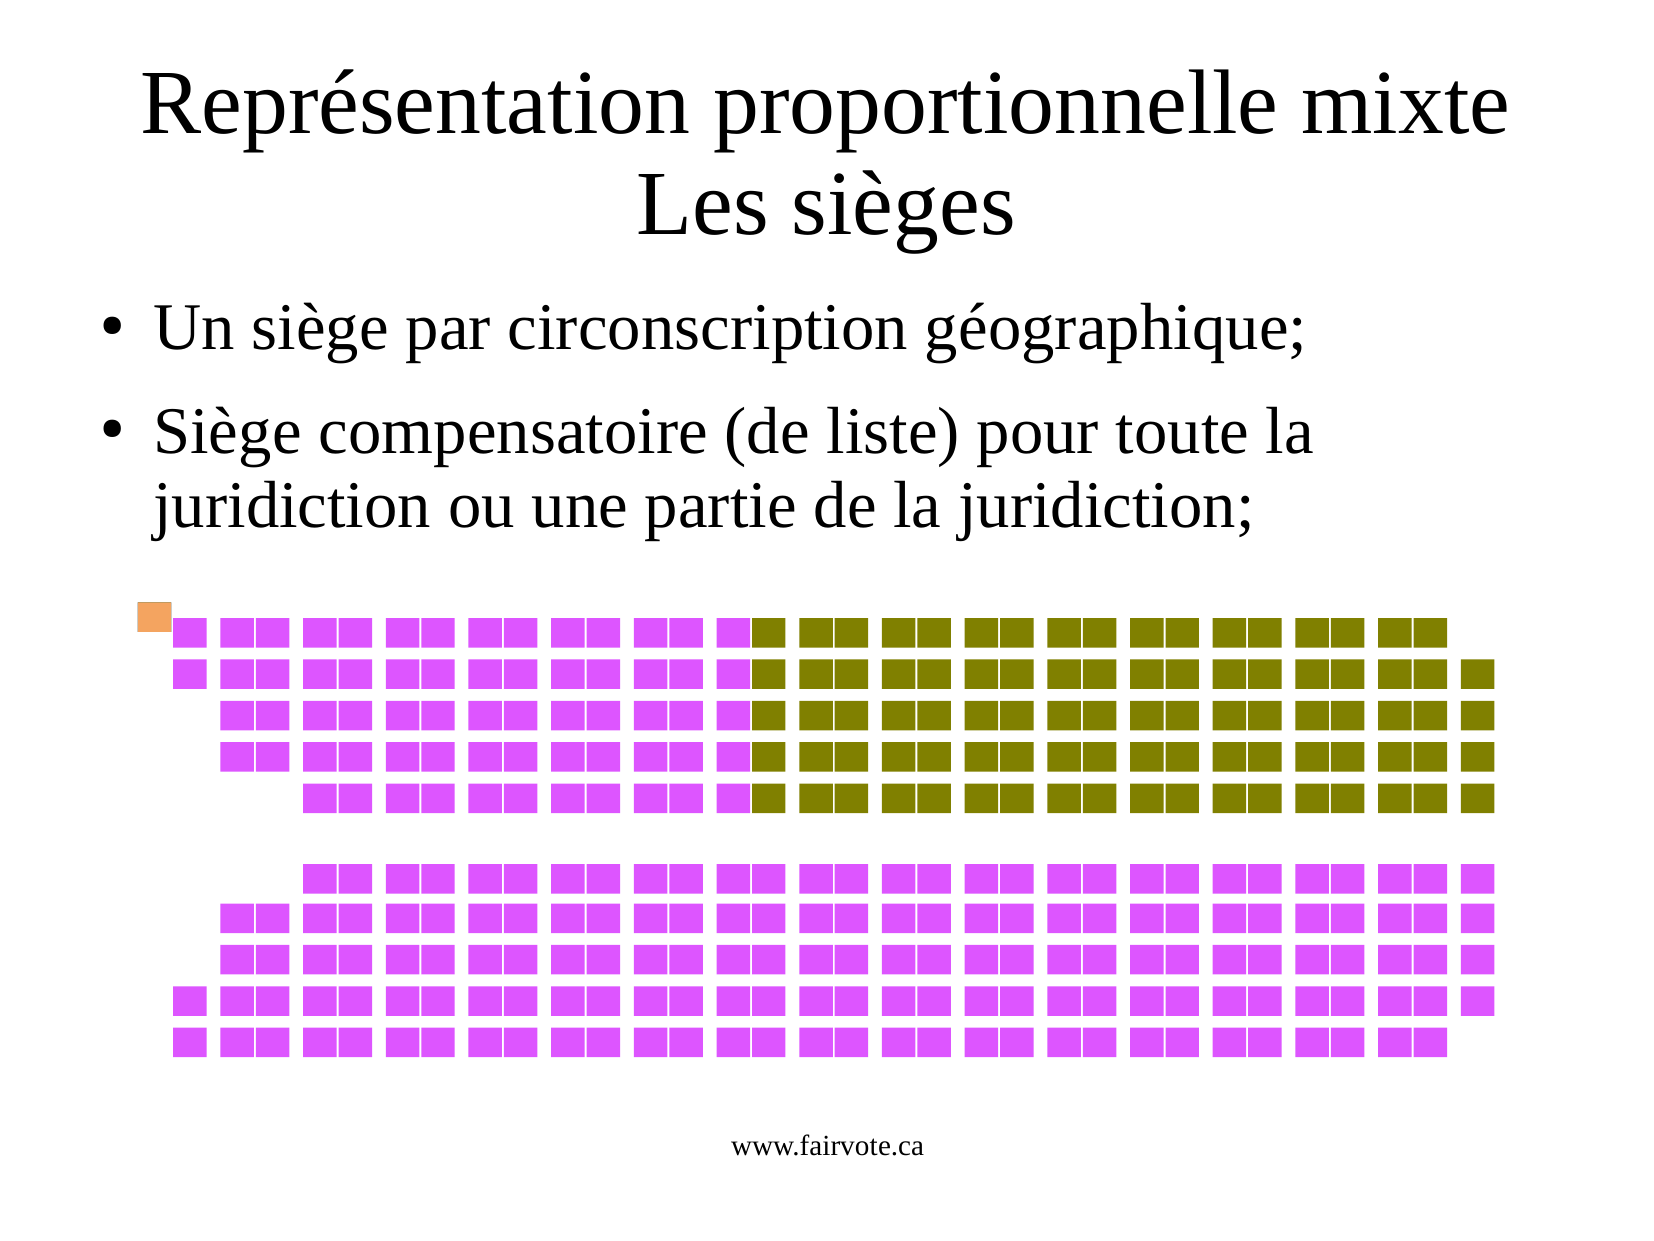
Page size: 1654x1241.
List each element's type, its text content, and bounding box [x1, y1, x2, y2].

list Un siège par circonscription géographique; Siège compensatoire (de liste) pour toute la juridiction ou une partie de la juridiction; [82, 290, 1538, 634]
title Représentation proportionnelle mixte Les sièges [82, 49, 1571, 257]
picture [135, 602, 1526, 1087]
